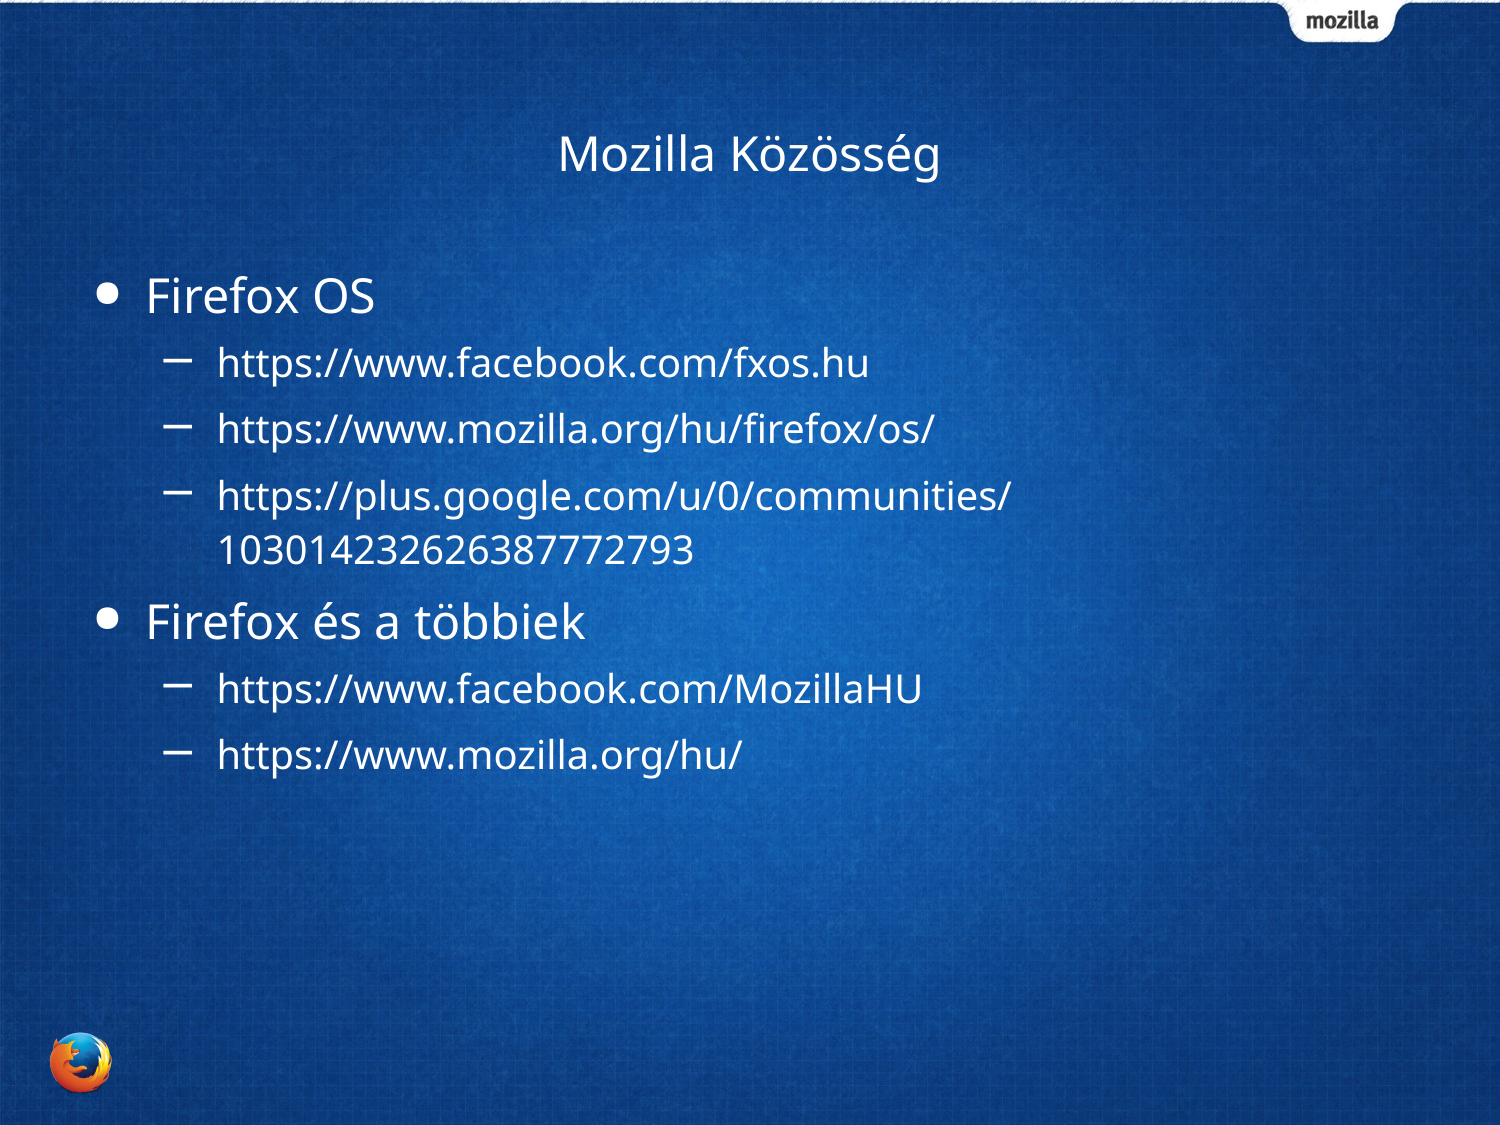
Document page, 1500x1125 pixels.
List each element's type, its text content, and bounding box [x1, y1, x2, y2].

list Firefox OS https://www.facebook.com/fxos.hu https://www.mozilla.org/hu/firefox/os/ https://plus.google.com/u/0/communities/103014232626387772793 Firefox és a többiek https://www.facebook.com/MozillaHU https://www.mozilla.org/hu/ [75, 262, 1425, 1005]
picture [0, 0, 1500, 1125]
title Mozilla Közösség [75, 45, 1425, 233]
